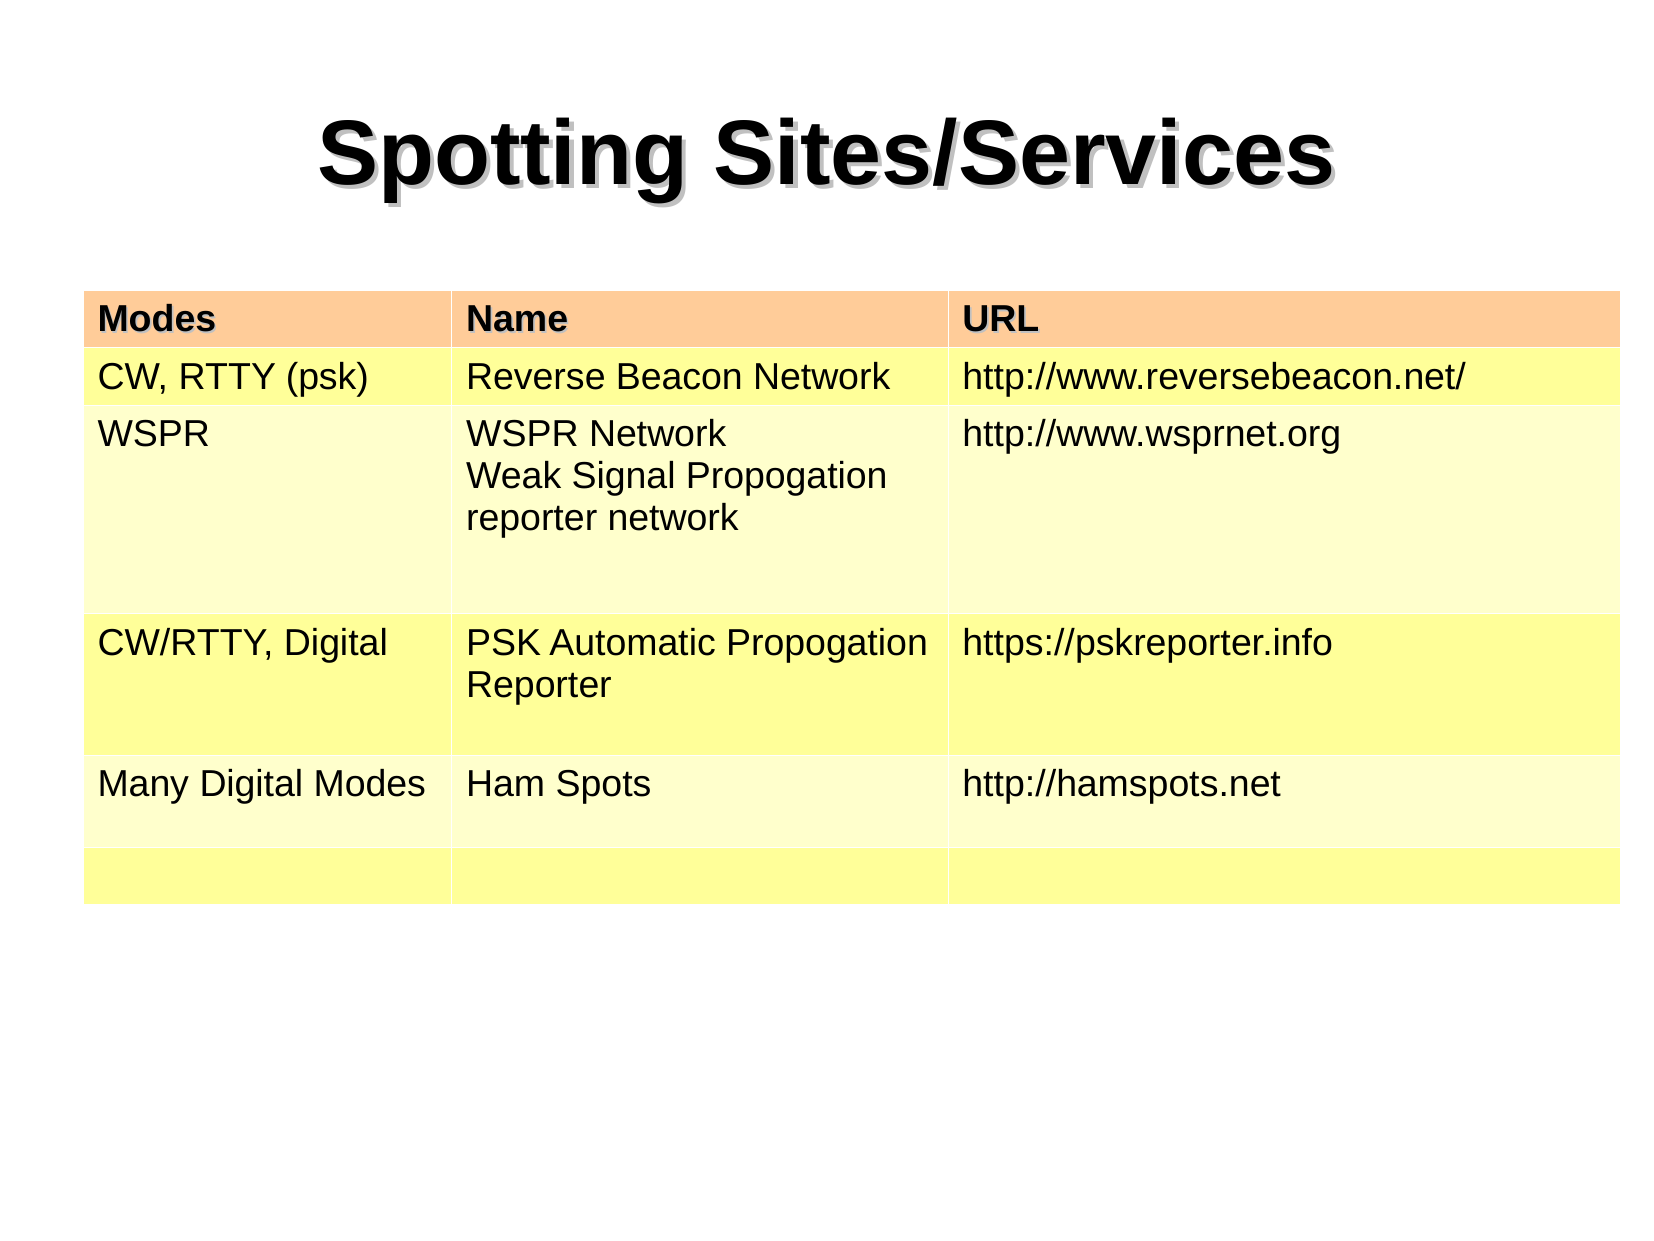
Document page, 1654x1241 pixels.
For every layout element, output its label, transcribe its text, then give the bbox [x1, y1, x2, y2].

table_cell http://www.reversebeacon.net/ [949, 348, 1620, 405]
table_cell WSPR [84, 406, 451, 613]
table_cell CW/RTTY, Digital [84, 614, 451, 755]
table_header Modes [84, 291, 451, 347]
table_cell [84, 848, 451, 904]
table_header URL [949, 291, 1620, 347]
table_header Name [452, 291, 948, 347]
table_cell Reverse Beacon Network [452, 348, 948, 405]
table_cell PSK Automatic Propogation Reporter [452, 614, 948, 755]
table_cell http://hamspots.net [949, 756, 1620, 847]
table_cell Many Digital Modes [84, 756, 451, 847]
title Spotting Sites/Services [82, 49, 1571, 257]
table_cell Ham Spots [452, 756, 948, 847]
table_cell [949, 848, 1620, 904]
table_cell https://pskreporter.info [949, 614, 1620, 755]
table_cell http://www.wsprnet.org [949, 406, 1620, 613]
table_cell CW, RTTY (psk) [84, 348, 451, 405]
table_cell [452, 848, 948, 904]
table_cell WSPR Network Weak Signal Propogation reporter network [452, 406, 948, 613]
